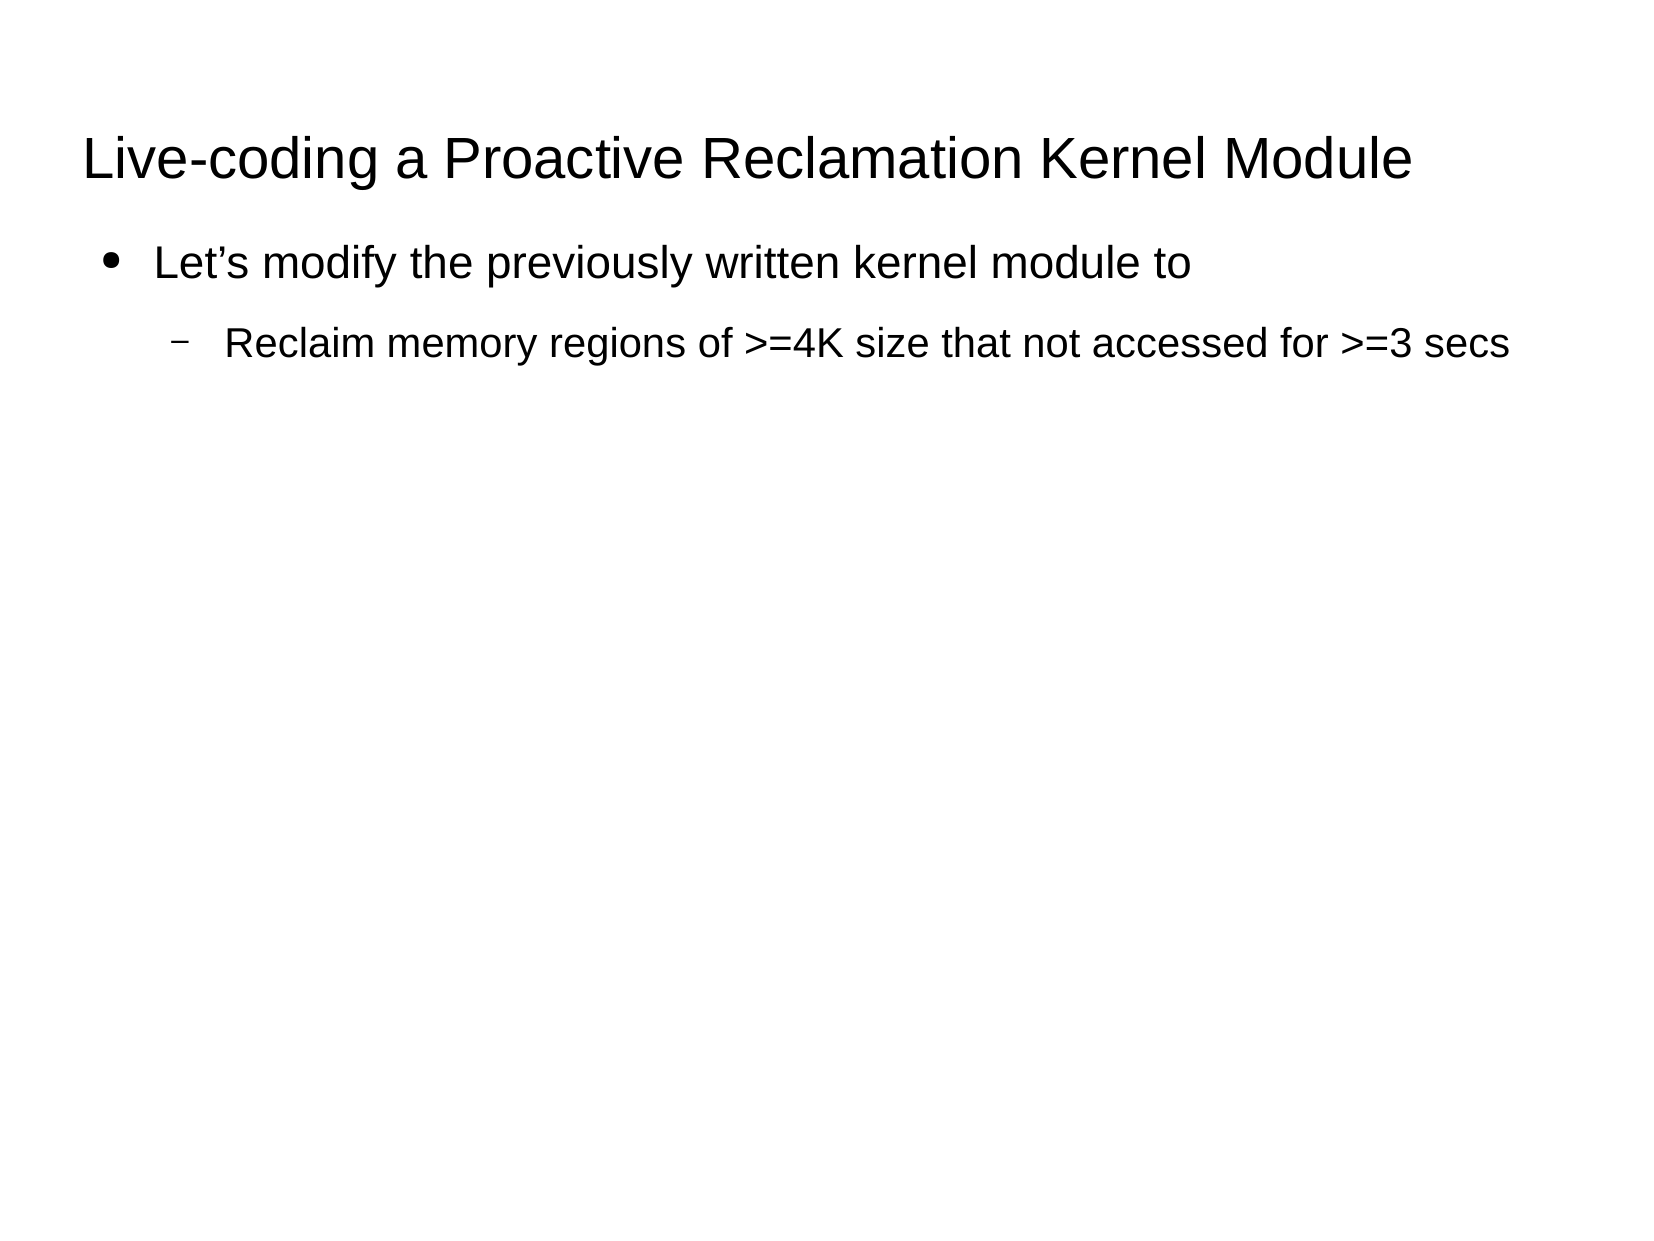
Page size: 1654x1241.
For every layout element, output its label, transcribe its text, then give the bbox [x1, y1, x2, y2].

list Let’s modify the previously written kernel module to Reclaim memory regions of >=4K size that not accessed for >=3 secs [82, 236, 1571, 1111]
title Live-coding a Proactive Reclamation Kernel Module [82, 108, 1571, 210]
